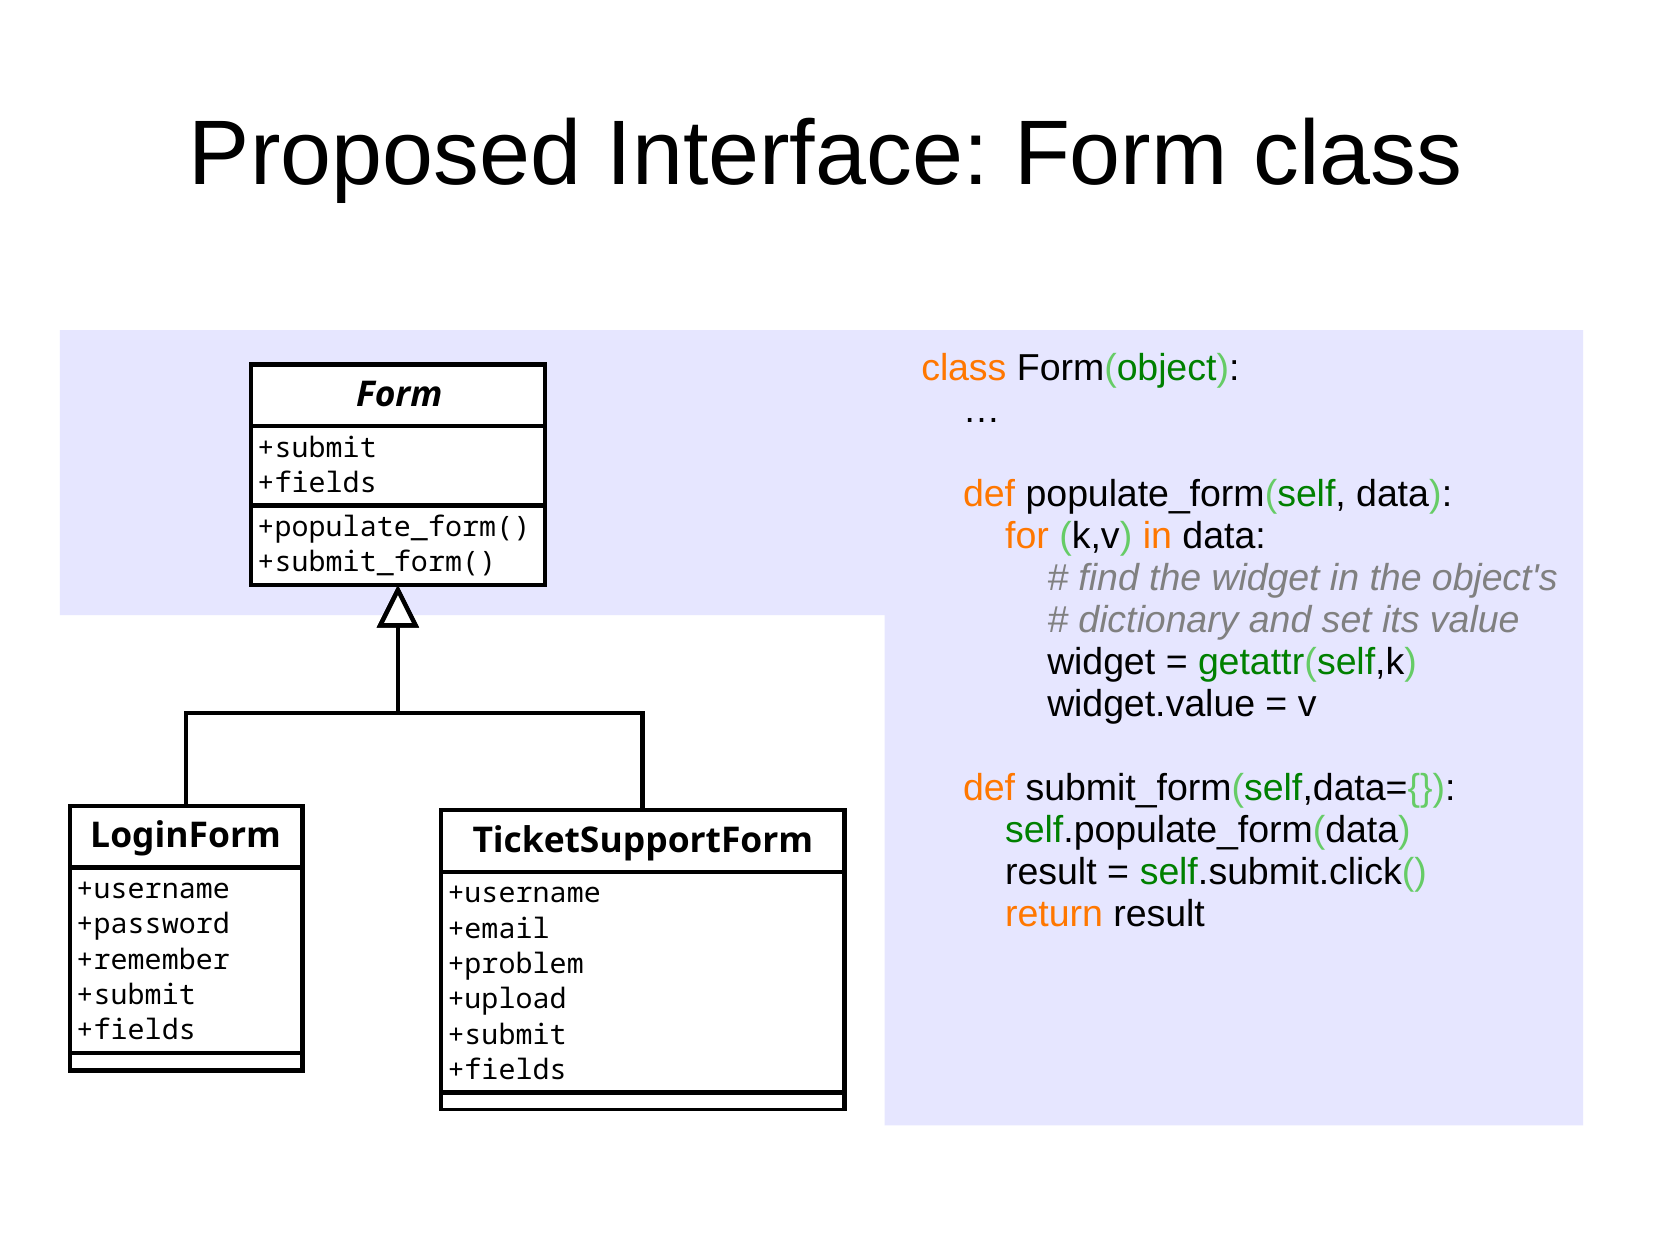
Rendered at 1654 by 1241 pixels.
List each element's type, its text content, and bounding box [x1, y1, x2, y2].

title Proposed Interface: Form class [82, 49, 1571, 257]
text_box [59, 330, 1584, 1126]
picture [59, 360, 855, 1111]
text_box class Form(object): … def populate_form(self, data): for (k,v) in data: # find the widget in the object's # dictionary and set its value widget = getattr(self,k) widget.value = v def submit_form(self,data={}): self.populate_form(data) result = self.submit.click() return result [906, 339, 1584, 943]
